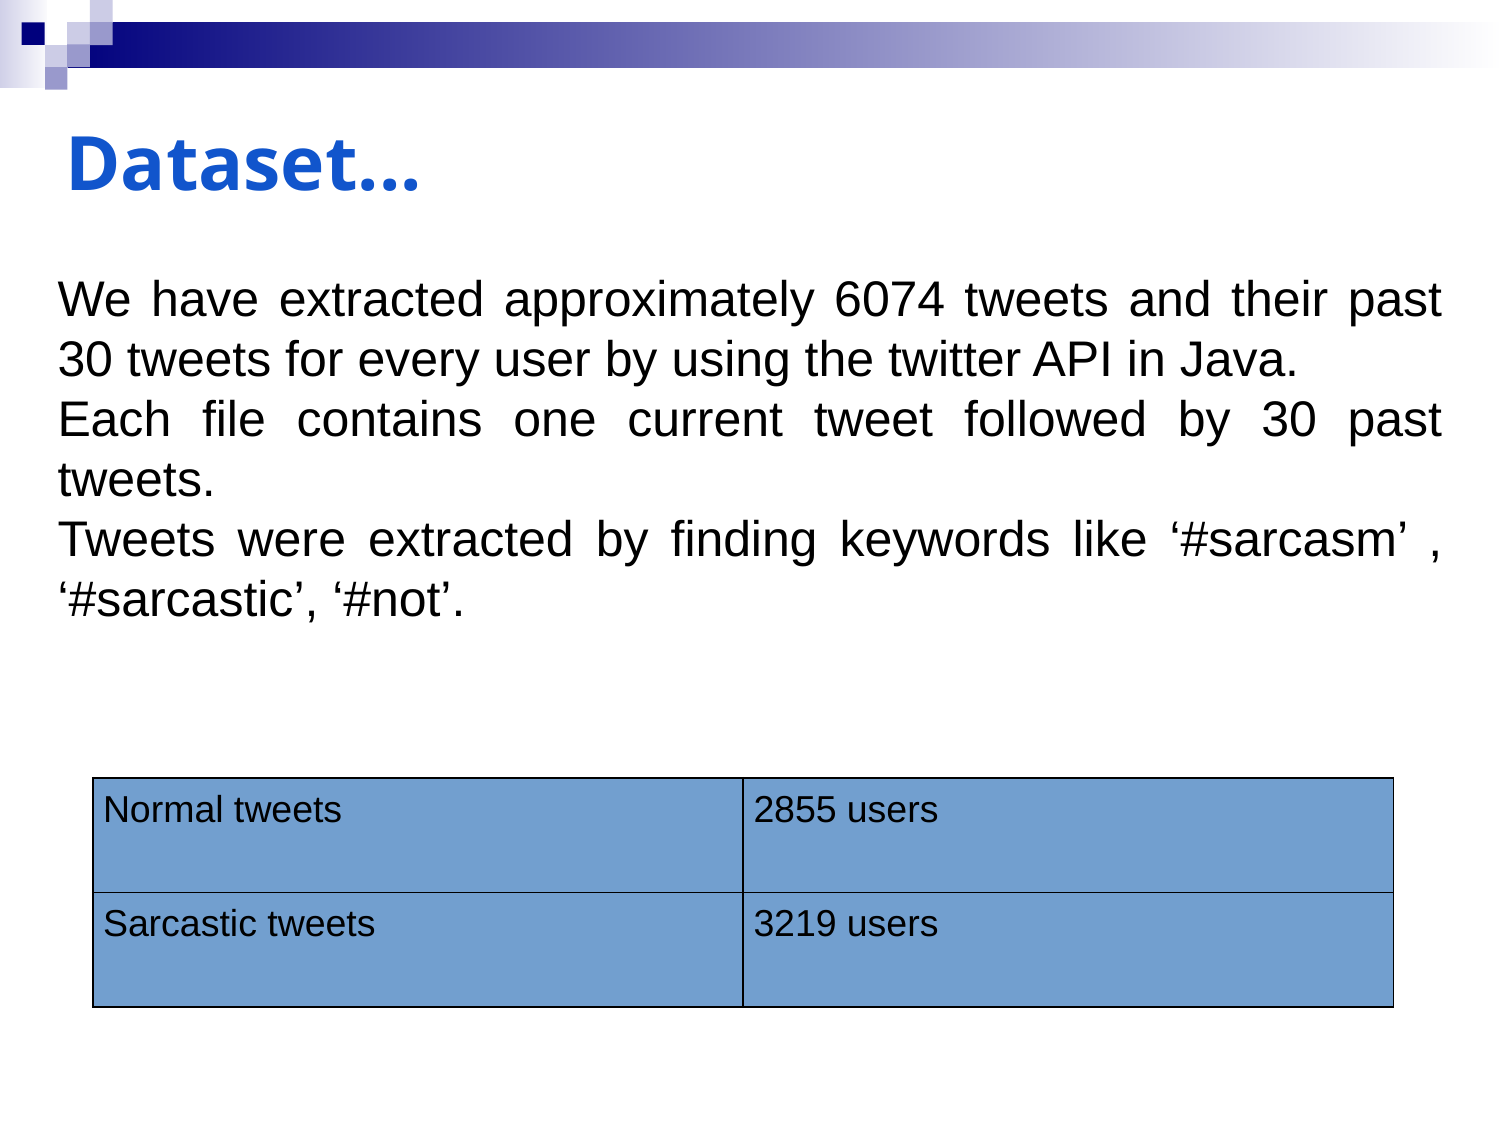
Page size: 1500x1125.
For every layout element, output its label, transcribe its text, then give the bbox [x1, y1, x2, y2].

table_header 2855 users [744, 779, 1393, 892]
table_cell Sarcastic tweets [94, 893, 742, 1006]
text_box We have extracted approximately 6074 tweets and their past 30 tweets for every user by using the twitter API in Java. Each file contains one current tweet followed by 30 past tweets. Tweets were extracted by finding keywords like ‘#sarcasm’ , ‘#sarcastic’, ‘#not’. [42, 267, 1458, 685]
text_box Dataset... [50, 108, 1394, 247]
table_cell 3219 users [744, 893, 1393, 1006]
table_header Normal tweets [94, 779, 742, 892]
